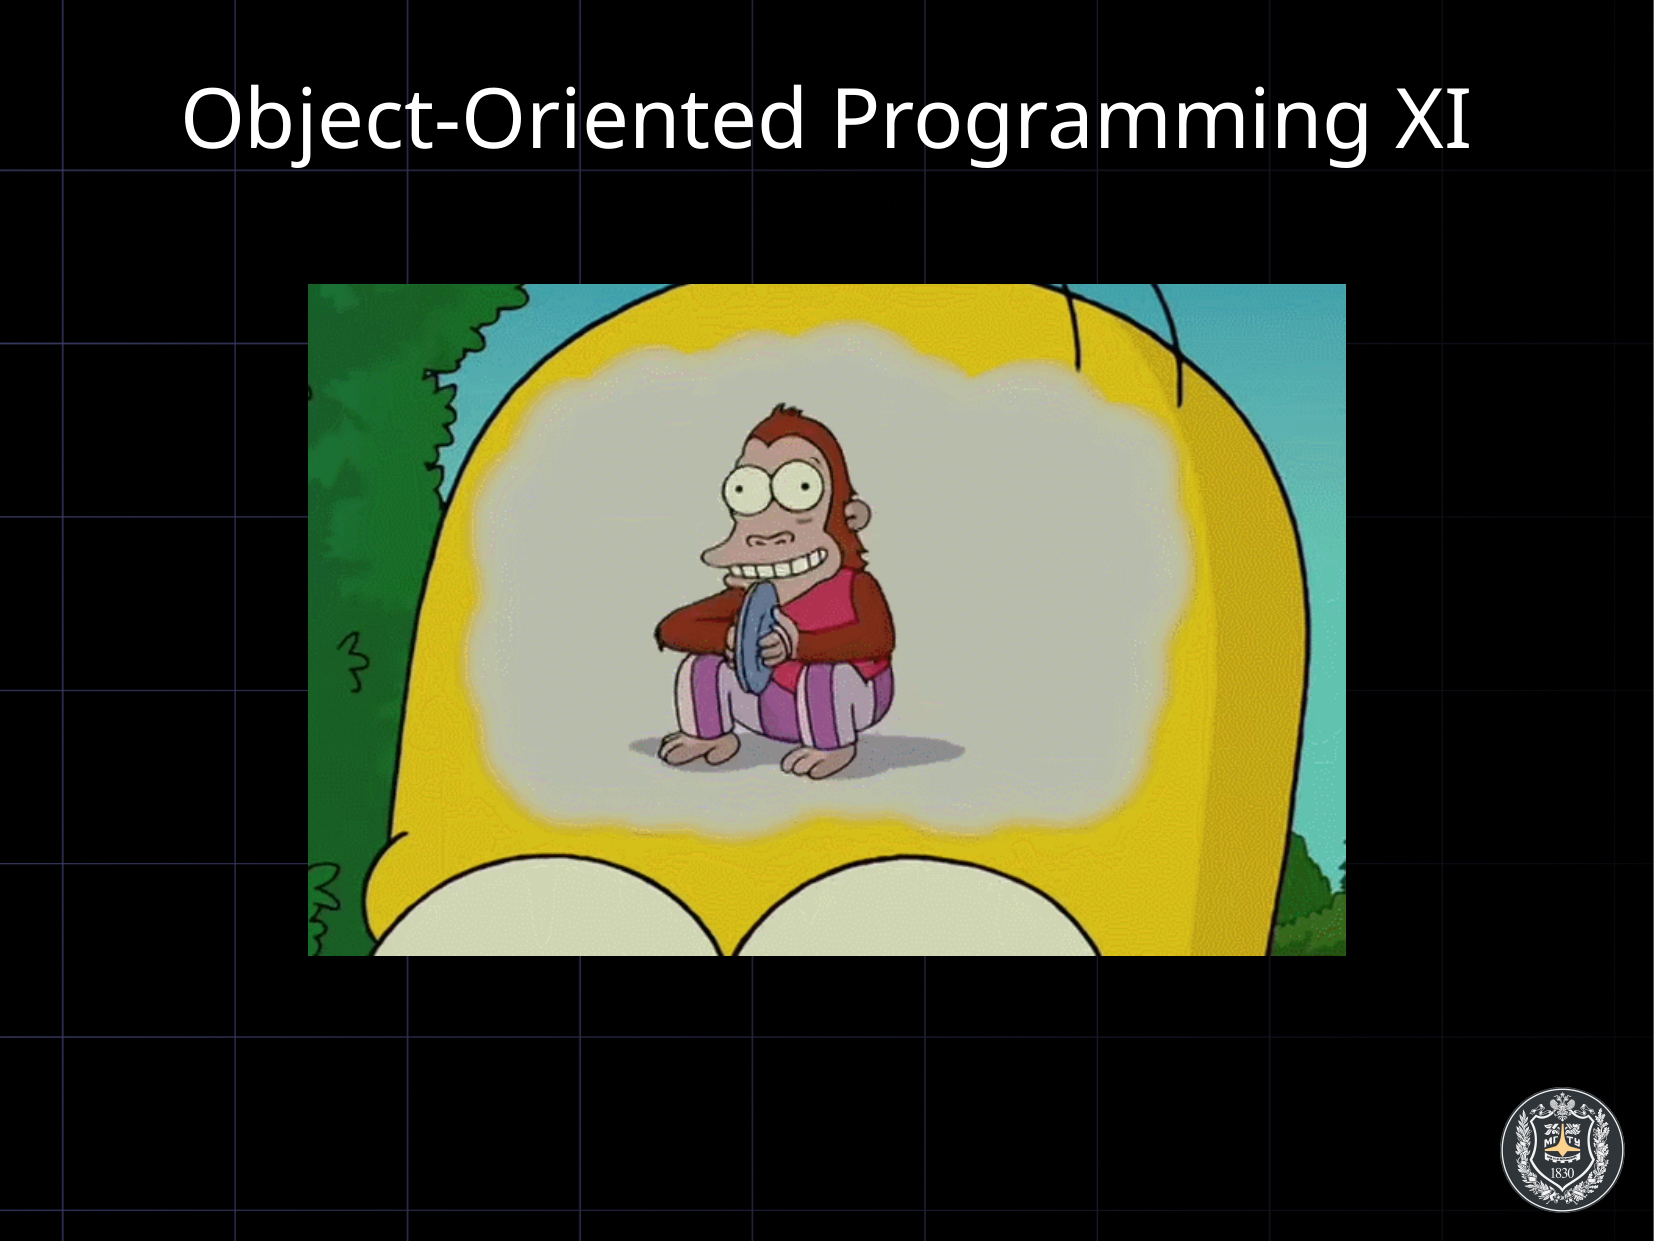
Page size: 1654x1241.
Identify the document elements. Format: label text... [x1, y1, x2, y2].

text_box Object-Oriented Programming XI [82, 37, 1571, 193]
picture [0, 0, 1654, 1241]
